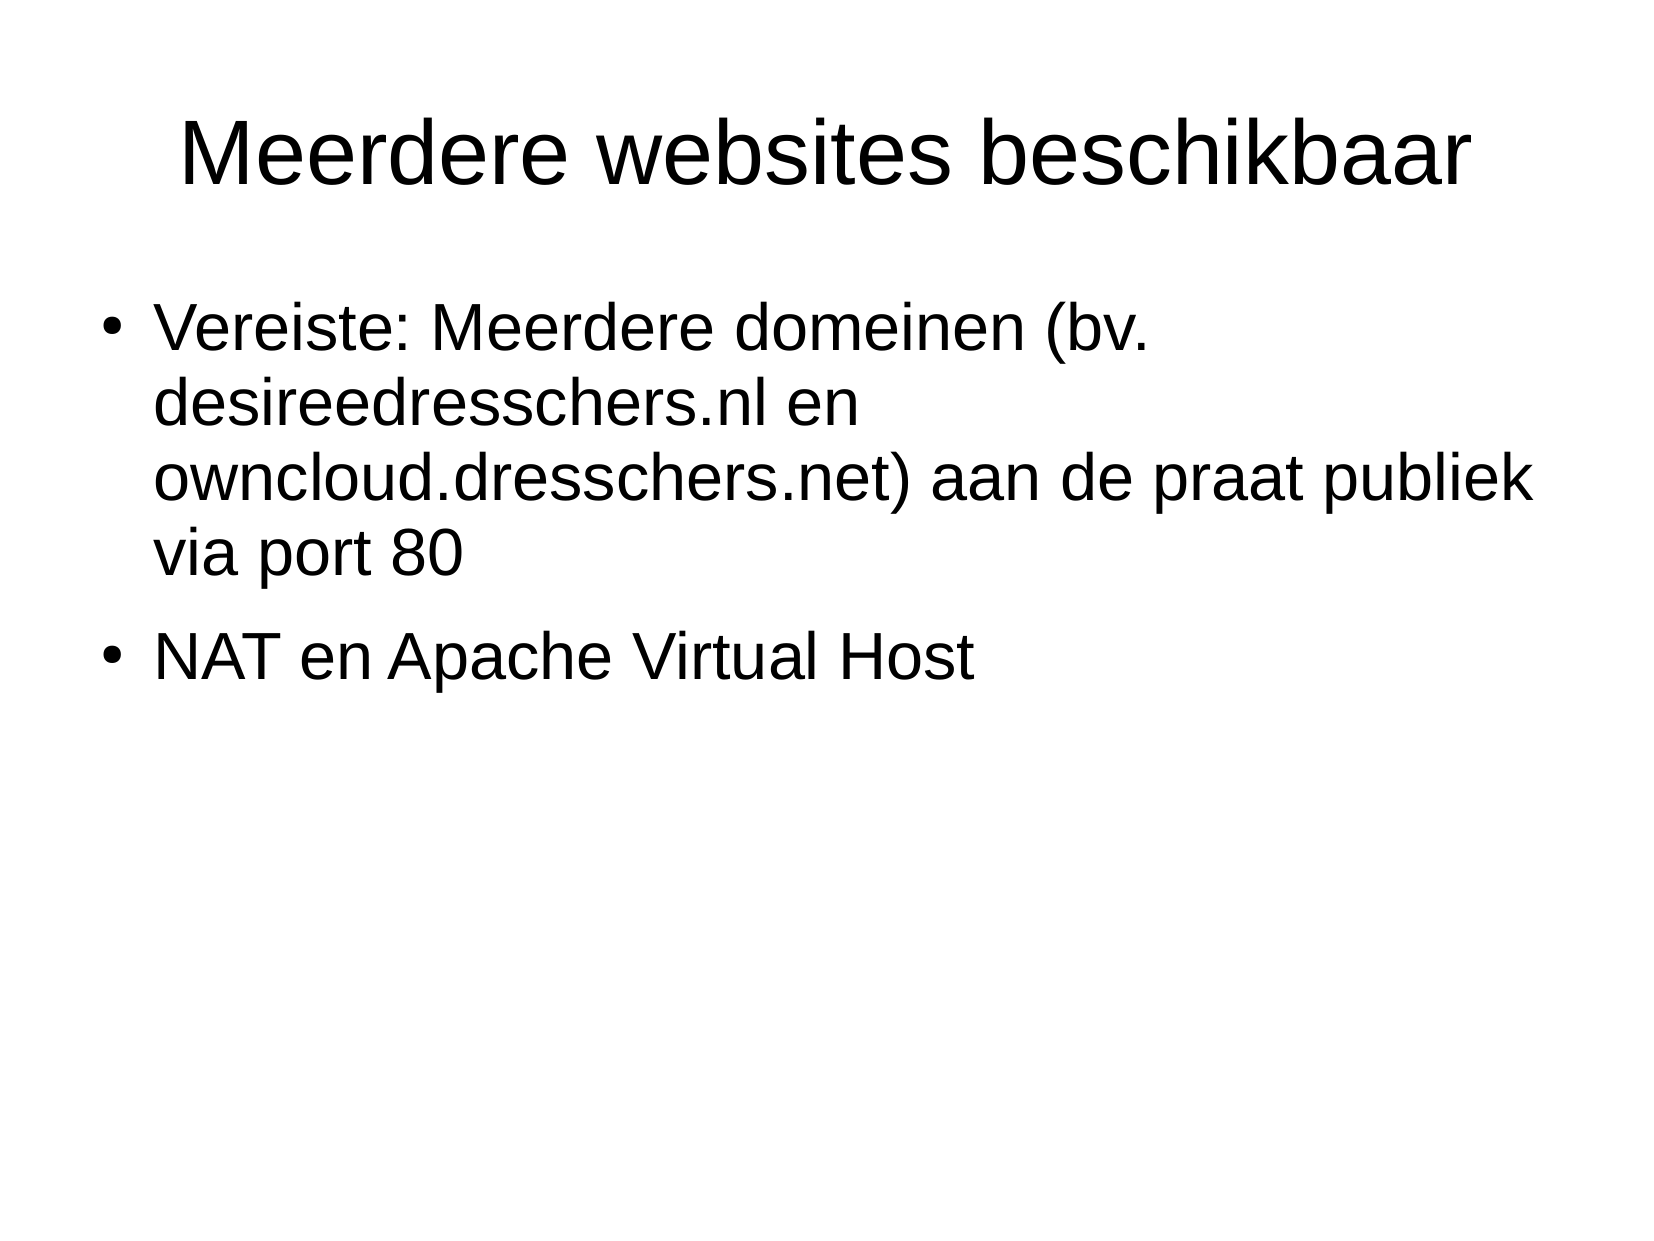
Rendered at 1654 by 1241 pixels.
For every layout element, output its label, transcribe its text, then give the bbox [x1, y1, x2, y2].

title Meerdere websites beschikbaar [82, 49, 1571, 257]
list Vereiste: Meerdere domeinen (bv. desireedresschers.nl en owncloud.dresschers.net) aan de praat publiek via port 80 NAT en Apache Virtual Host [82, 290, 1571, 1010]
